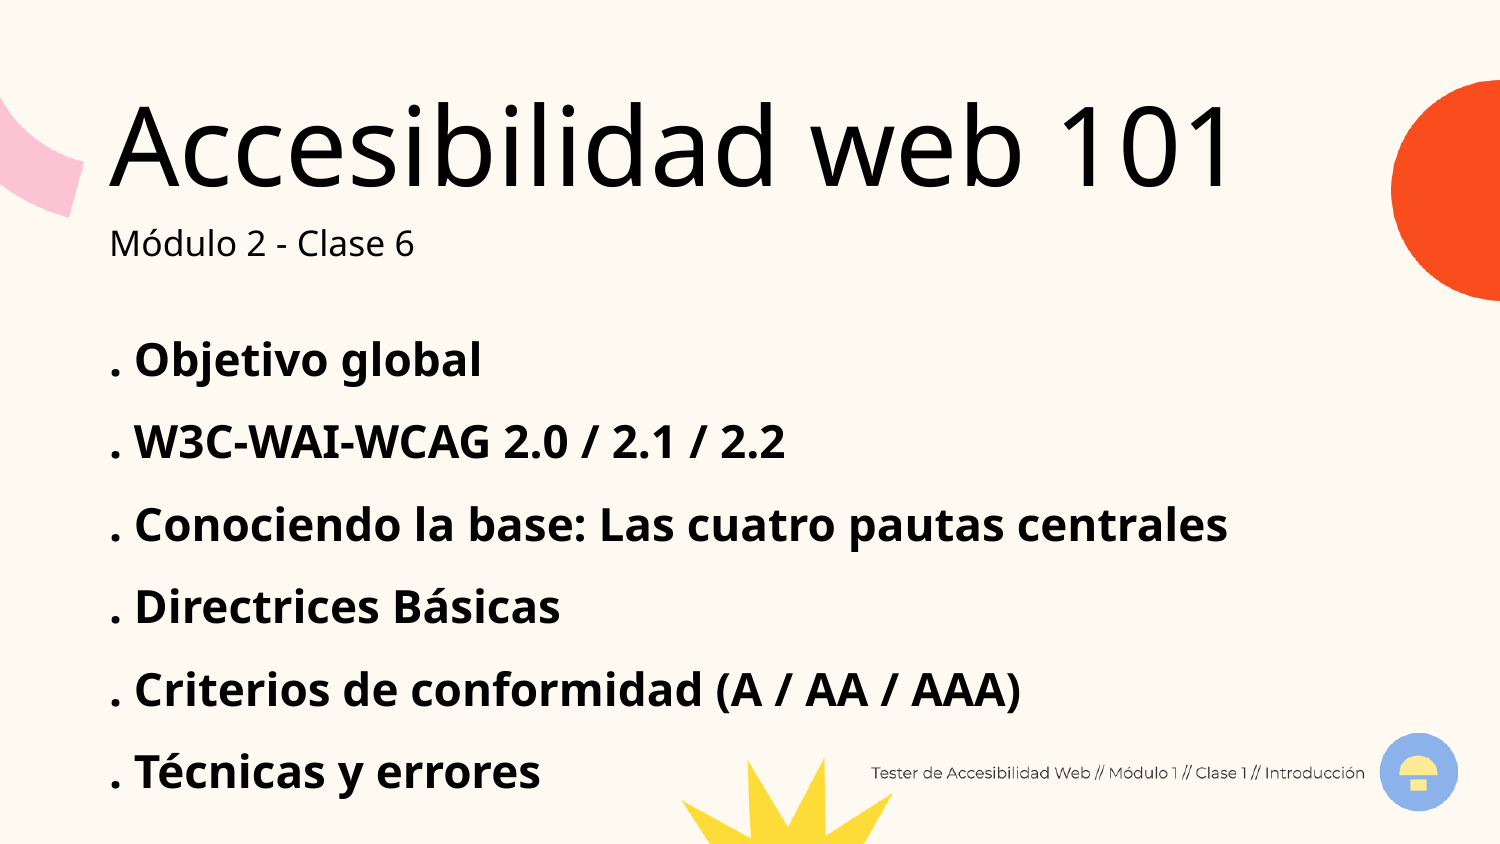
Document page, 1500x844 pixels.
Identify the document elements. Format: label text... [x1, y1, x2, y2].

text_box Accesibilidad web 101 [94, 61, 1444, 224]
text_box Módulo 2 - Clase 6 [94, 205, 980, 279]
text_box . Objetivo global . W3C-WAI-WCAG 2.0 / 2.1 / 2.2 . Conociendo la base: Las cuatro pautas centrales . Directrices Básicas . Criterios de conformidad (A / AA / AAA) . Técnicas y errores [94, 288, 1476, 815]
picture [0, 0, 1500, 844]
